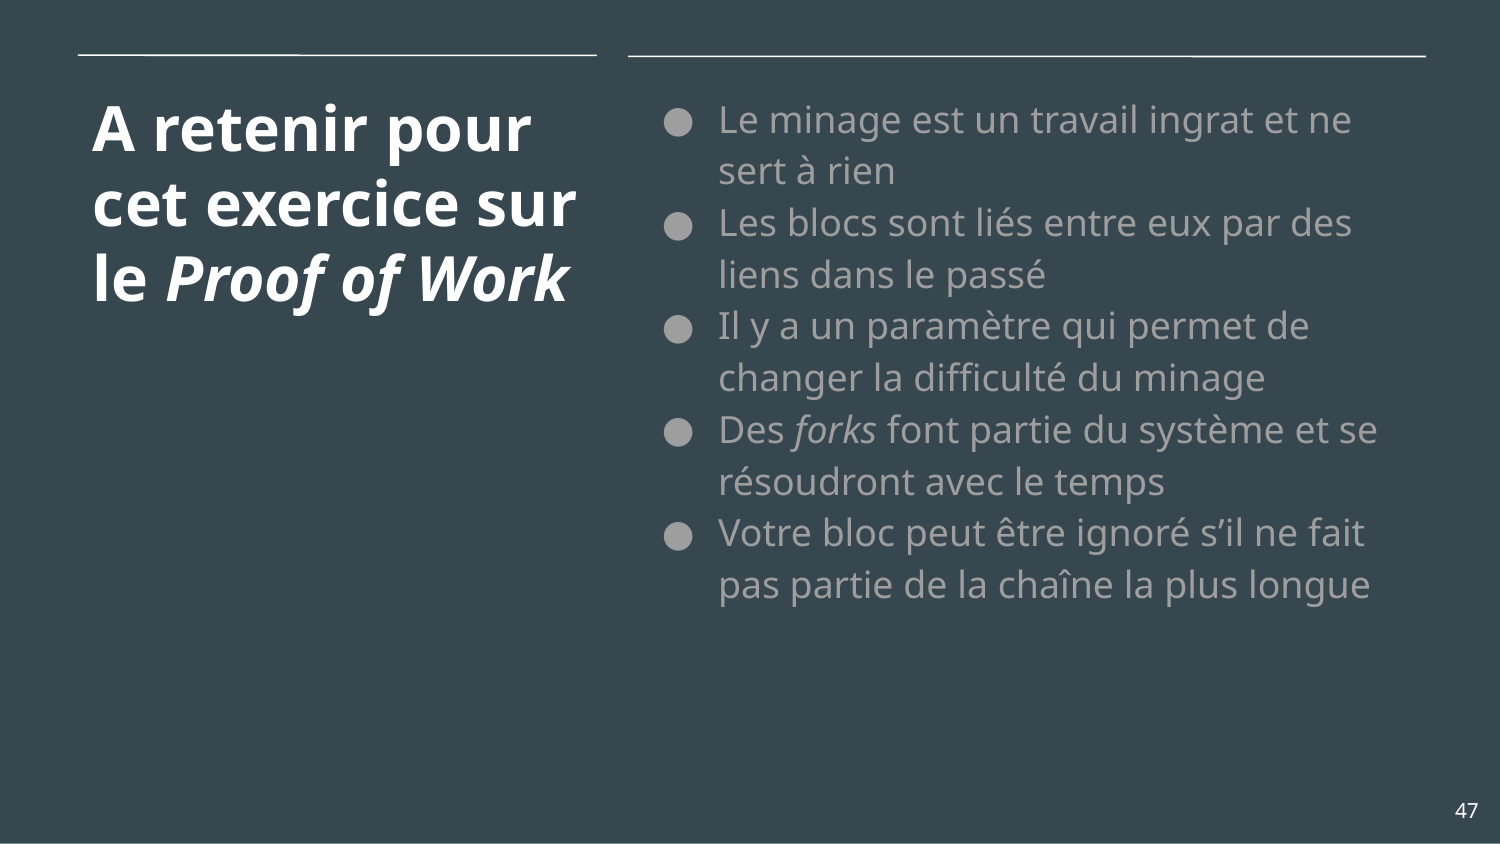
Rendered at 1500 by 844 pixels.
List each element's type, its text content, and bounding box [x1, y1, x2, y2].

slide_number <number> [1403, 779, 1494, 844]
title A retenir pour cet exercice sur le Proof of Work [77, 73, 597, 413]
list Le minage est un travail ingrat et ne sert à rien Les blocs sont liés entre eux par des liens dans le passé Il y a un paramètre qui permet de changer la difficulté du minage Des forks font partie du système et se résoudront avec le temps Votre bloc peut être ignoré s’il ne fait pas partie de la chaîne la plus longue [628, 73, 1426, 749]
